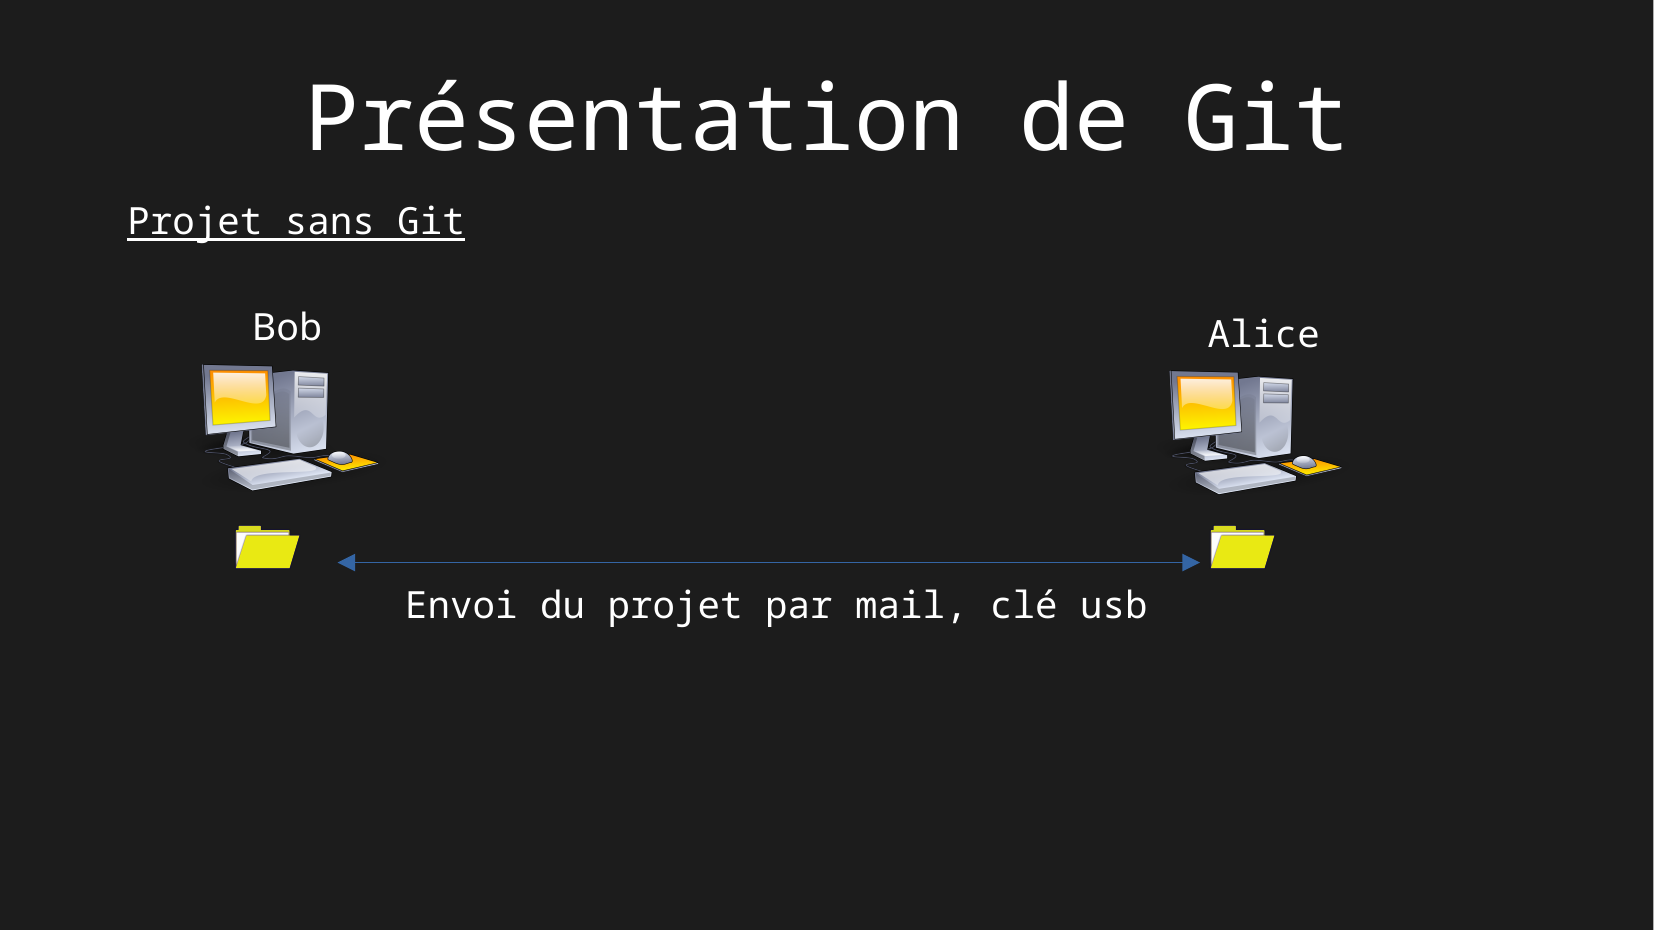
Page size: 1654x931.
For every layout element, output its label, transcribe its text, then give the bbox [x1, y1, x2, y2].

text_box Projet sans Git [112, 187, 638, 258]
picture [1155, 332, 1351, 570]
picture [187, 325, 388, 570]
text_box Alice [1192, 300, 1343, 376]
text_box Bob [237, 292, 350, 359]
text_box Envoi du projet par mail, clé usb [390, 571, 1163, 634]
title Présentation de Git [82, 37, 1571, 193]
